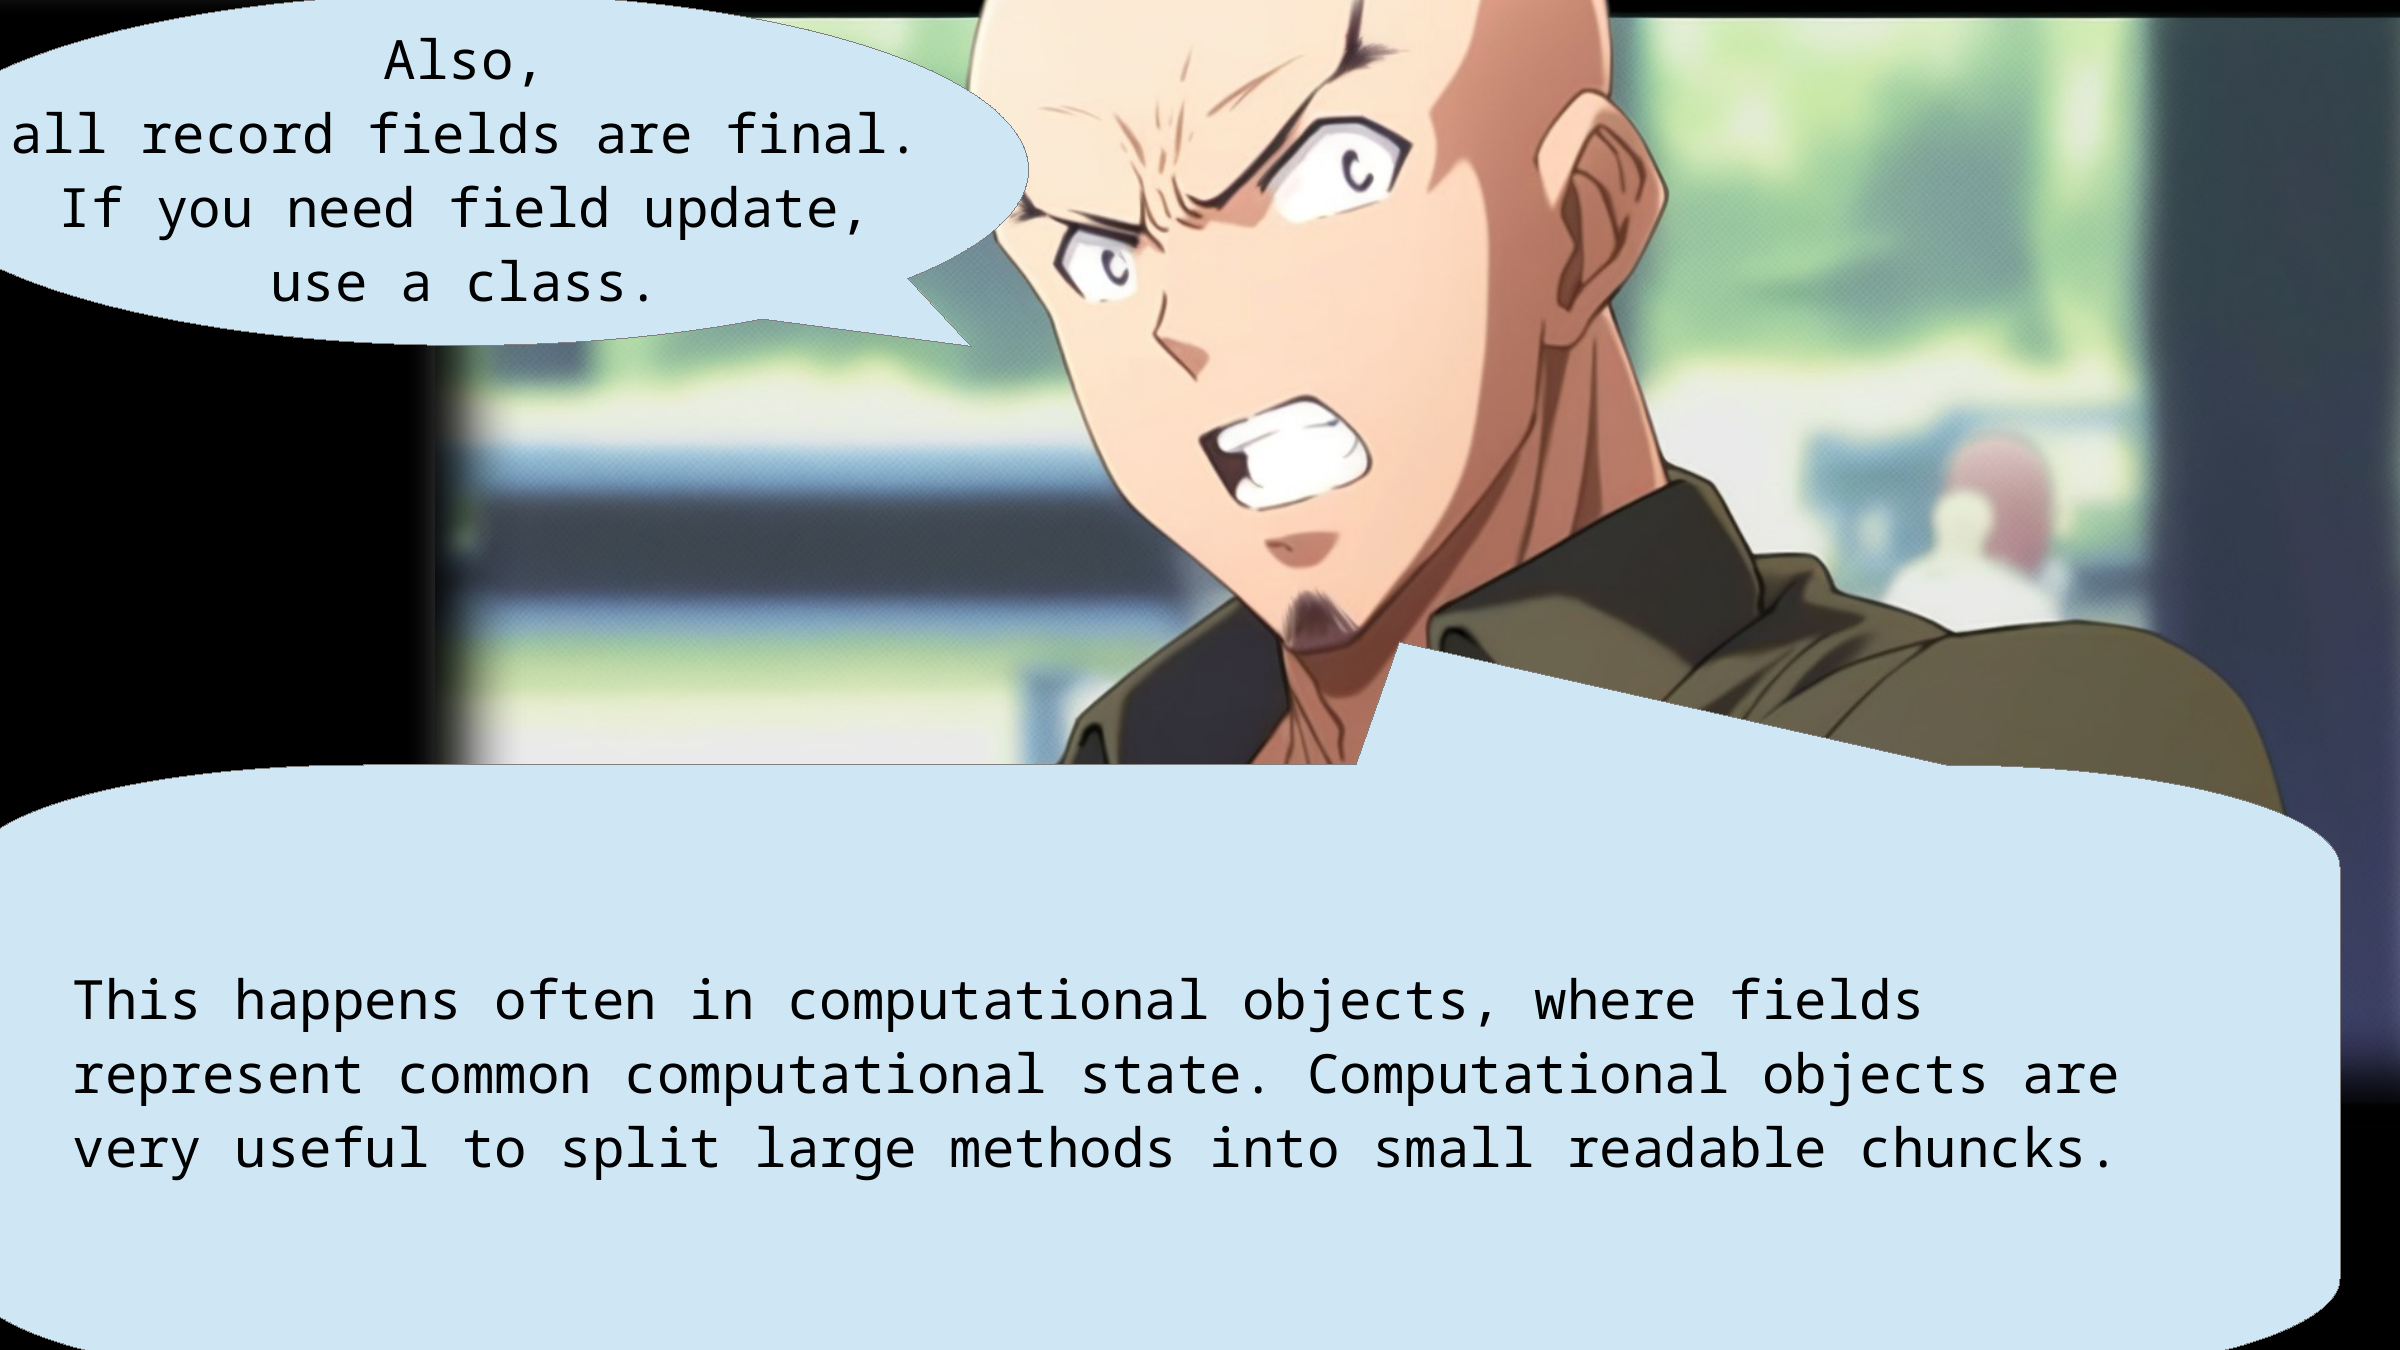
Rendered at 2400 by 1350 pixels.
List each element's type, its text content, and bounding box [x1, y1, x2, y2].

text_box [435, 346, 441, 764]
text_box [0, 1318, 81, 1350]
text_box [0, 0, 303, 69]
picture [489, 0, 2400, 1044]
text_box Also, all record fields are final. If you need field update, use a class. [0, 0, 1029, 347]
text_box [2229, 1095, 2400, 1350]
text_box This happens often in computational objects, where fields represent common computational state. Computational objects are very useful to split large methods into small readable chuncks. [0, 641, 2341, 1350]
text_box [0, 270, 428, 827]
